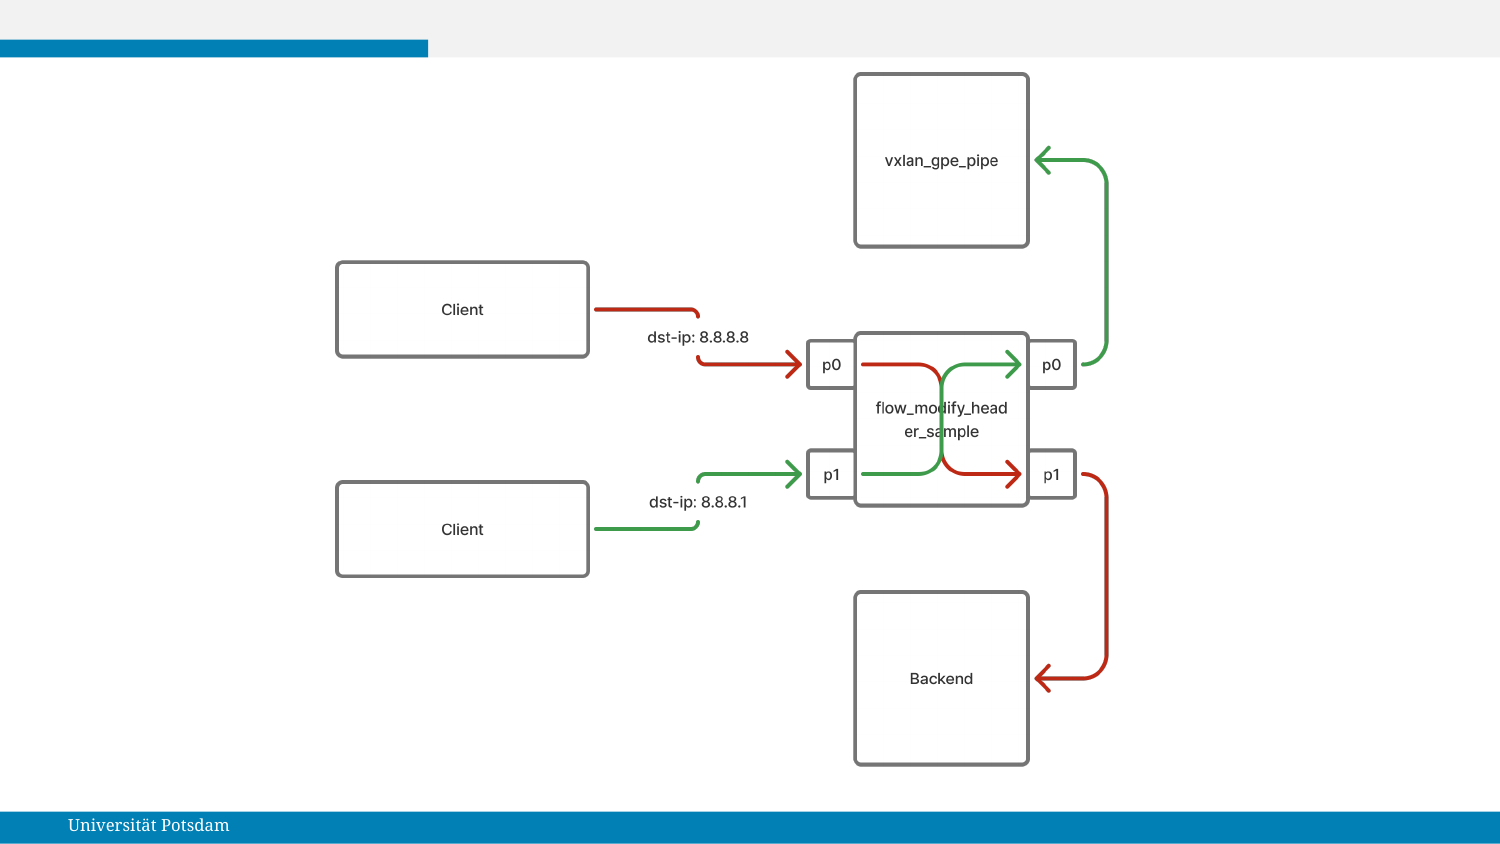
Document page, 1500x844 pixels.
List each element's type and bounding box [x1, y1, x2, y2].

picture [307, 64, 1134, 793]
